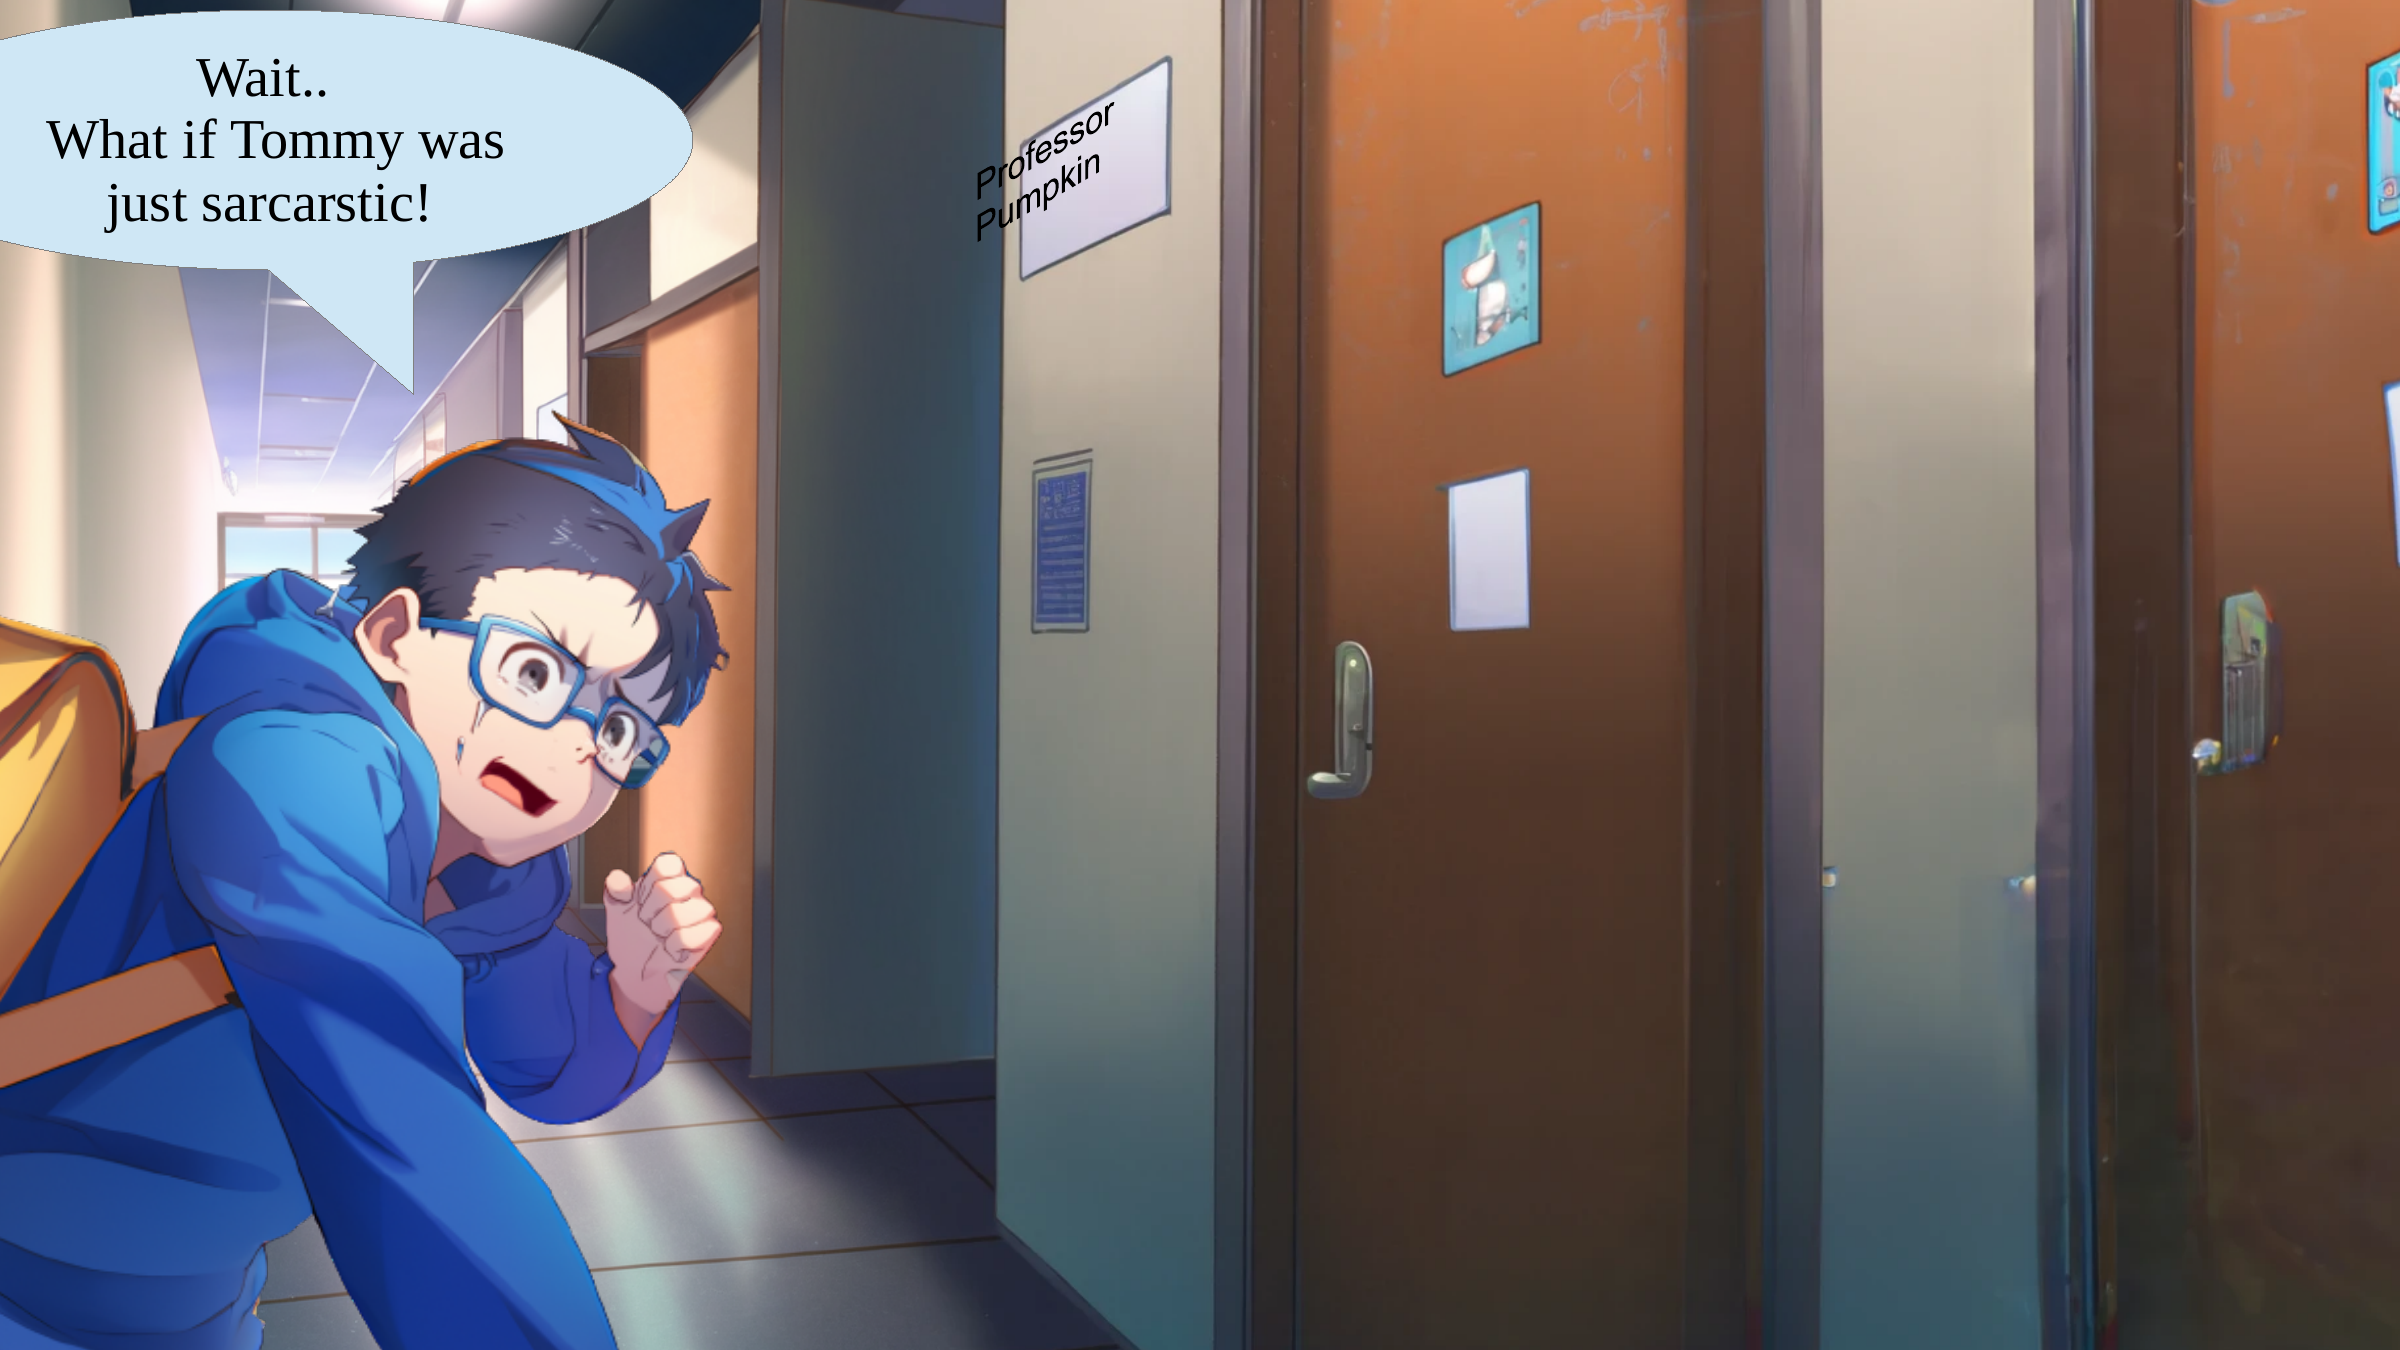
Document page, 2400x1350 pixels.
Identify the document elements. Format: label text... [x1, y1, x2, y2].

text_box [1105, 102, 1115, 127]
text_box [1008, 156, 1025, 180]
text_box [1025, 139, 1036, 171]
text_box [998, 163, 1009, 188]
text_box [1035, 140, 1052, 164]
text_box [1016, 188, 1040, 220]
text_box [998, 202, 1013, 228]
text_box [1061, 164, 1076, 194]
text_box [1069, 121, 1084, 145]
text_box [1053, 130, 1068, 154]
text_box Wait.. What if Tommy was just sarcarstic! [0, 10, 693, 395]
text_box [977, 207, 996, 243]
text_box [1086, 111, 1102, 135]
text_box [1043, 178, 1059, 212]
text_box [1078, 162, 1082, 184]
text_box [1085, 154, 1100, 180]
text_box [977, 165, 996, 201]
picture [0, 0, 2400, 1350]
